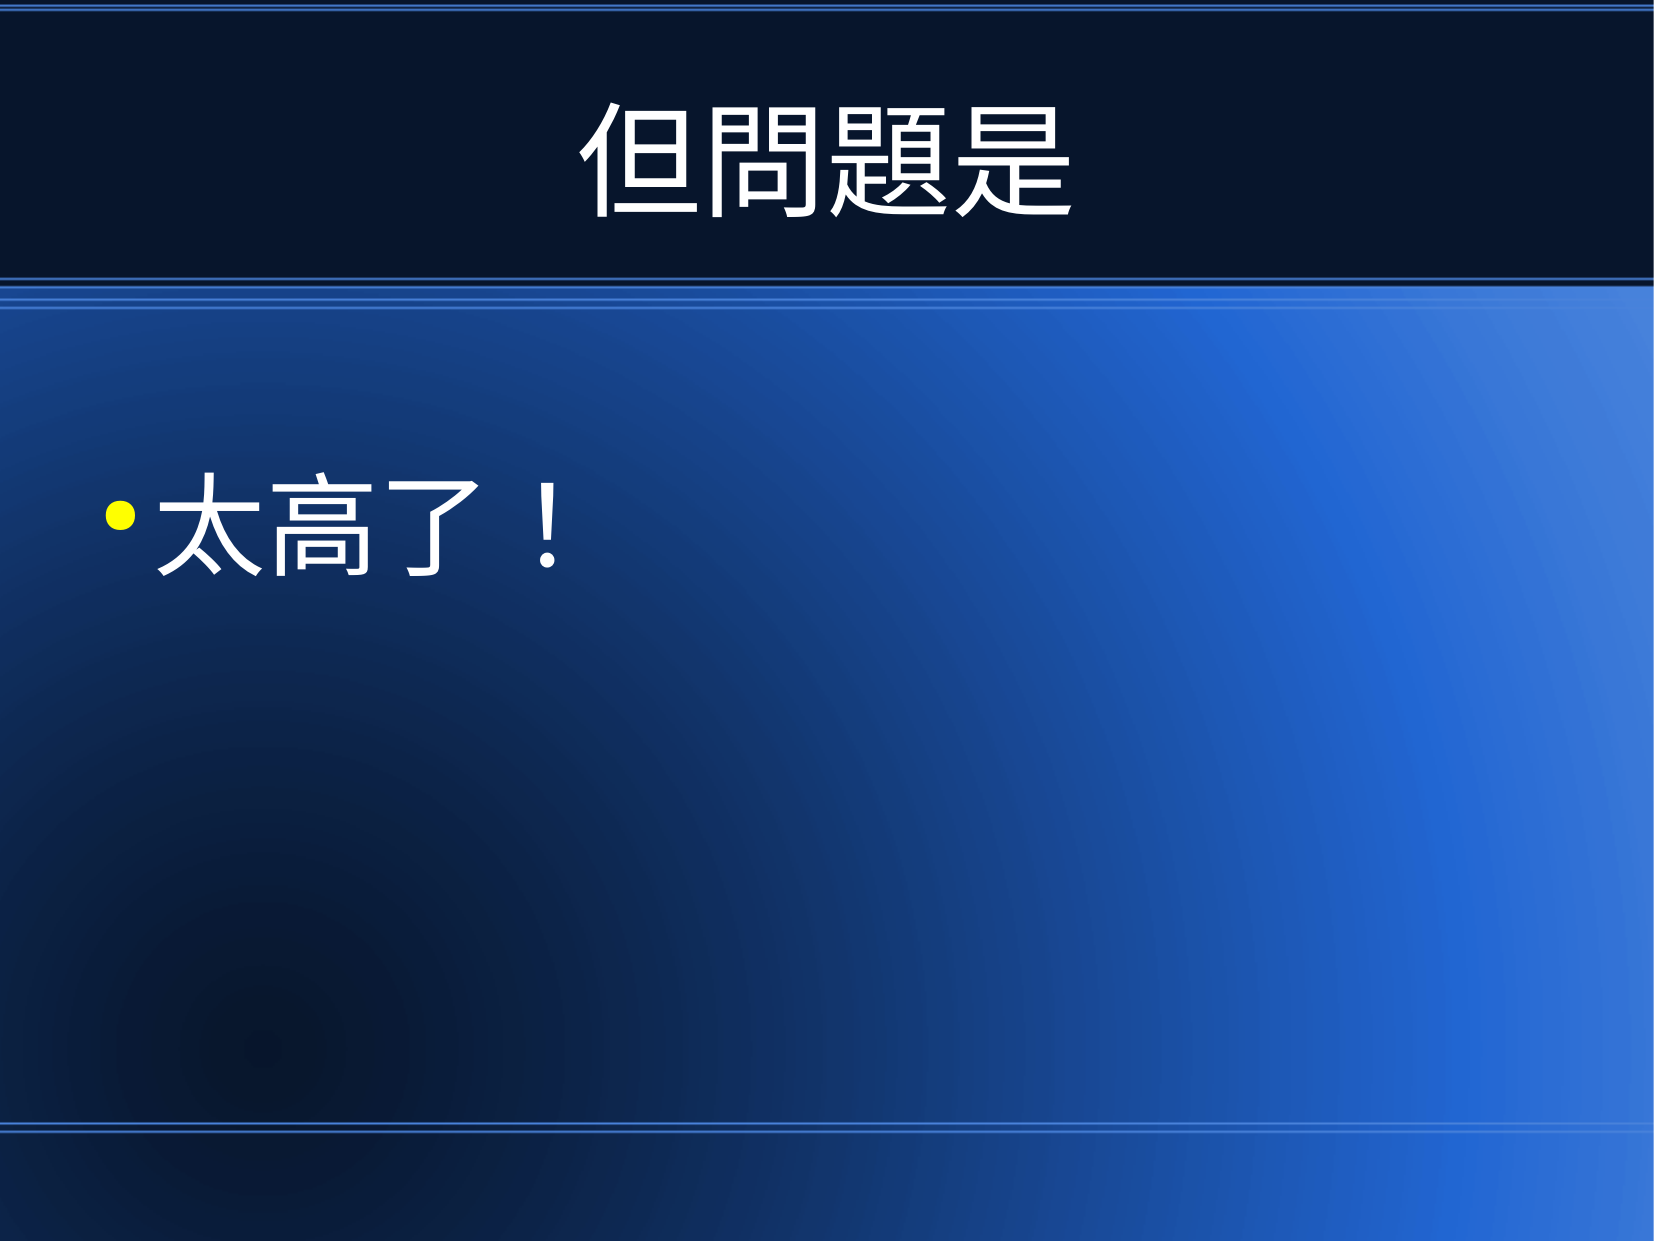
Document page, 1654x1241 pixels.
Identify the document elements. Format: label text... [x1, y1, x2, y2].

picture [0, 0, 1654, 1241]
title 但問題是 [82, 49, 1571, 257]
list 太高了！ [82, 355, 1571, 1241]
